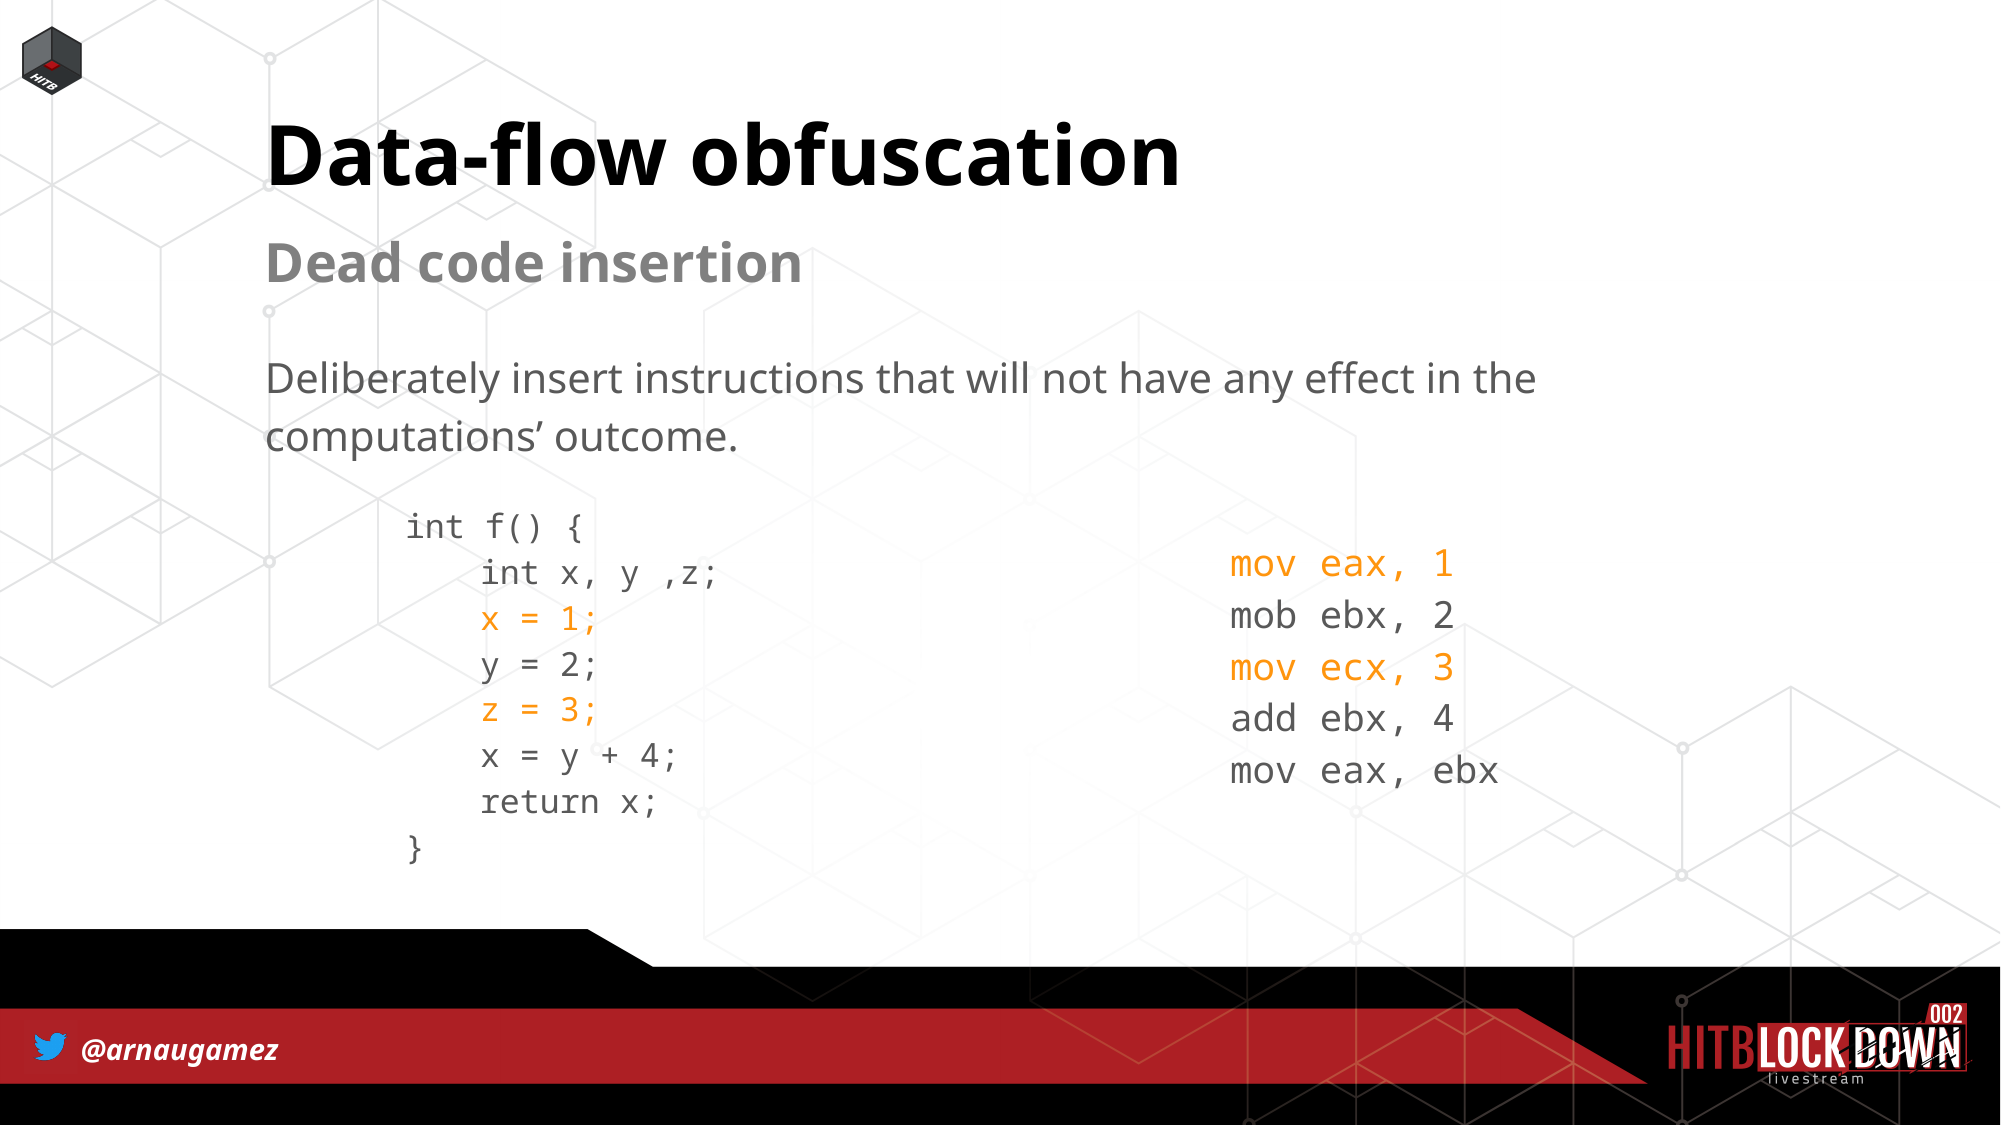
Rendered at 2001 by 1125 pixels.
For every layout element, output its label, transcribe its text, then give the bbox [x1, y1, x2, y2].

text_box mov eax, 1 mob ebx, 2 mov ecx, 3 add ebx, 4 mov eax, ebx [1215, 525, 1531, 826]
title Data-flow obfuscation [249, 108, 1750, 210]
picture [0, 0, 2001, 1125]
text_box Dead code insertion [249, 227, 1790, 322]
text_box int f() { int x, y ,z; x = 1; y = 2; z = 3; x = y + 4; return x; } [390, 491, 796, 912]
text_box Deliberately insert instructions that will not have any effect in the computations’ outcome. [250, 336, 1750, 480]
